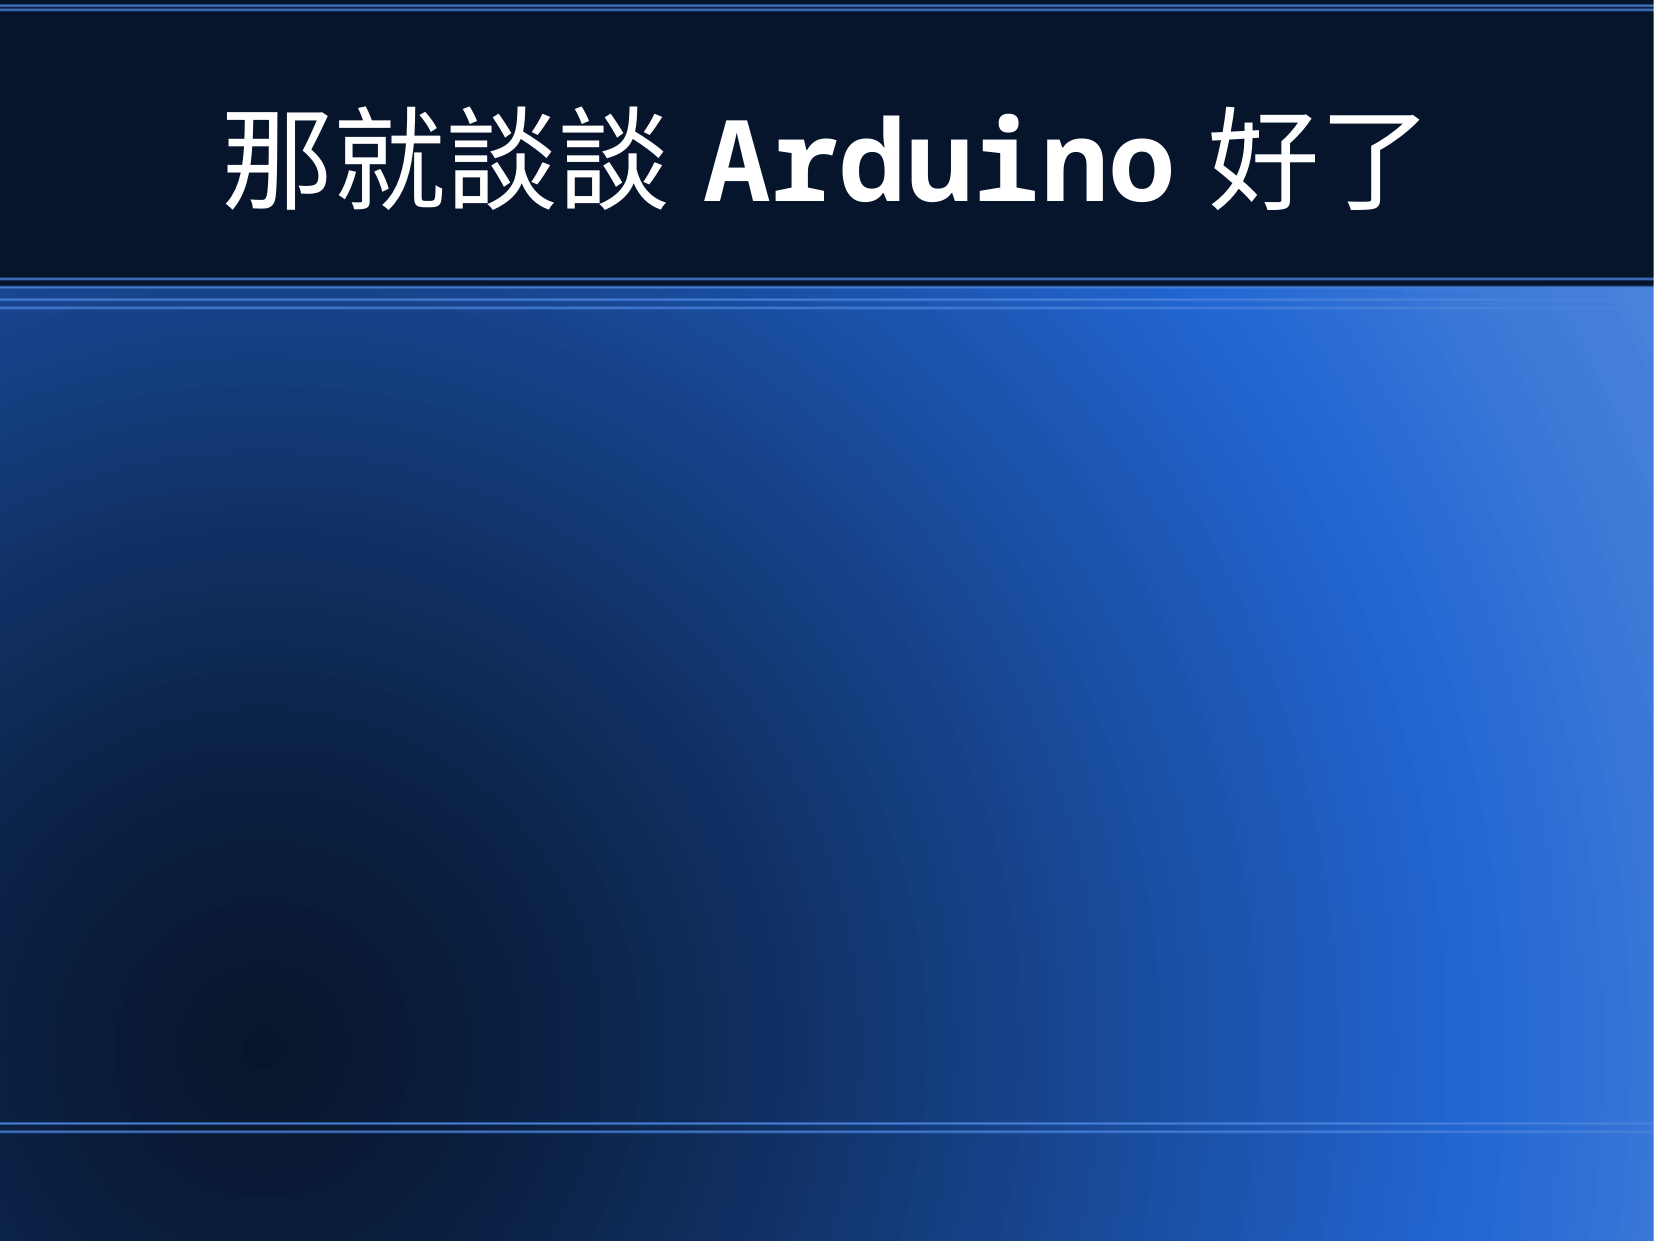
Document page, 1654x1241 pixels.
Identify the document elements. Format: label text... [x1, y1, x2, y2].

title 那就談談Arduino好了 [82, 49, 1571, 257]
picture [0, 0, 1654, 1241]
